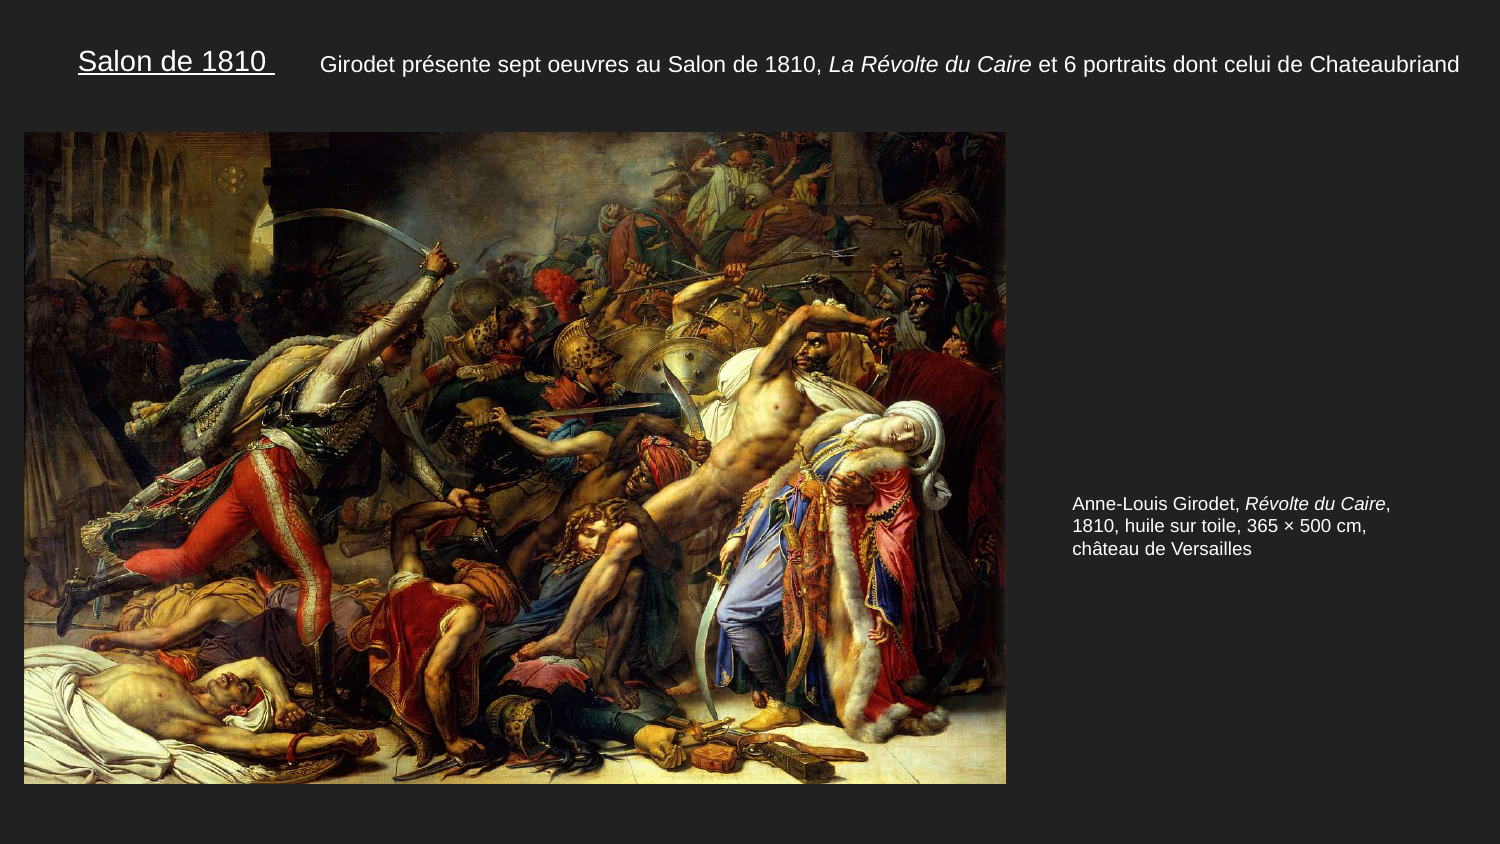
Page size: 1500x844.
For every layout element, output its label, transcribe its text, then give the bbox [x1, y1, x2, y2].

list Girodet présente sept oeuvres au Salon de 1810, La Révolte du Caire et 6 portraits dont celui de Chateaubriand [304, 34, 1500, 133]
text_box Anne-Louis Girodet, Révolte du Caire, 1810, huile sur toile, 365 × 500 cm, château de Versailles [1057, 476, 1415, 784]
picture [24, 132, 1006, 784]
list Salon de 1810 [63, 27, 1268, 126]
